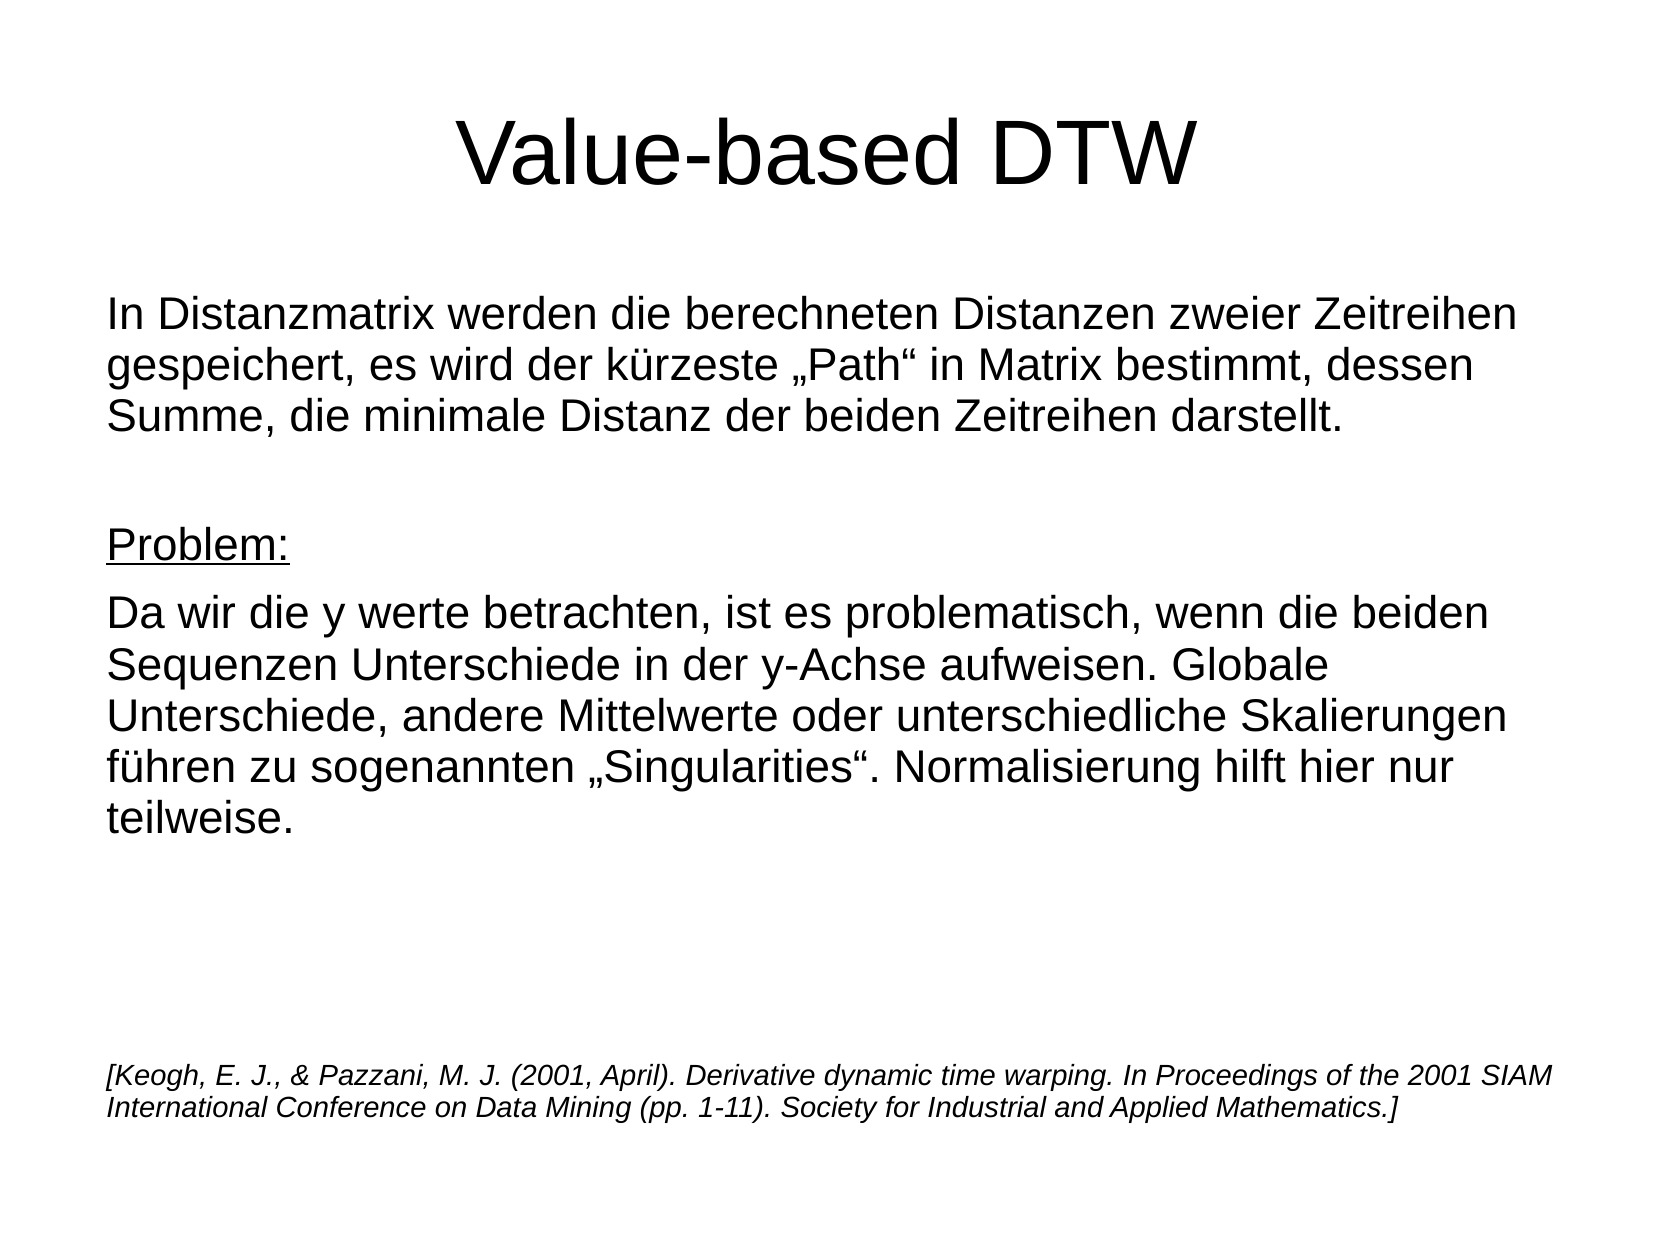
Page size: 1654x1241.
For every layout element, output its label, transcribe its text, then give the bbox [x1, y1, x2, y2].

title Value-based DTW [82, 49, 1571, 257]
subtitle In Distanzmatrix werden die berechneten Distanzen zweier Zeitreihen gespeichert, es wird der kürzeste „Path“ in Matrix bestimmt, dessen Summe, die minimale Distanz der beiden Zeitreihen darstellt. Problem: Da wir die y werte betrachten, ist es problematisch, wenn die beiden Sequenzen Unterschiede in der y-Achse aufweisen. Globale Unterschiede, andere Mittelwerte oder unterschiedliche Skalierungen führen zu sogenannten „Singularities“. Normalisierung hilft hier nur teilweise. [Keogh, E. J., & Pazzani, M. J. (2001, April). Derivative dynamic time warping. In Proceedings of the 2001 SIAM International Conference on Data Mining (pp. 1-11). Society for Industrial and Applied Mathematics.] [106, 134, 1595, 1241]
